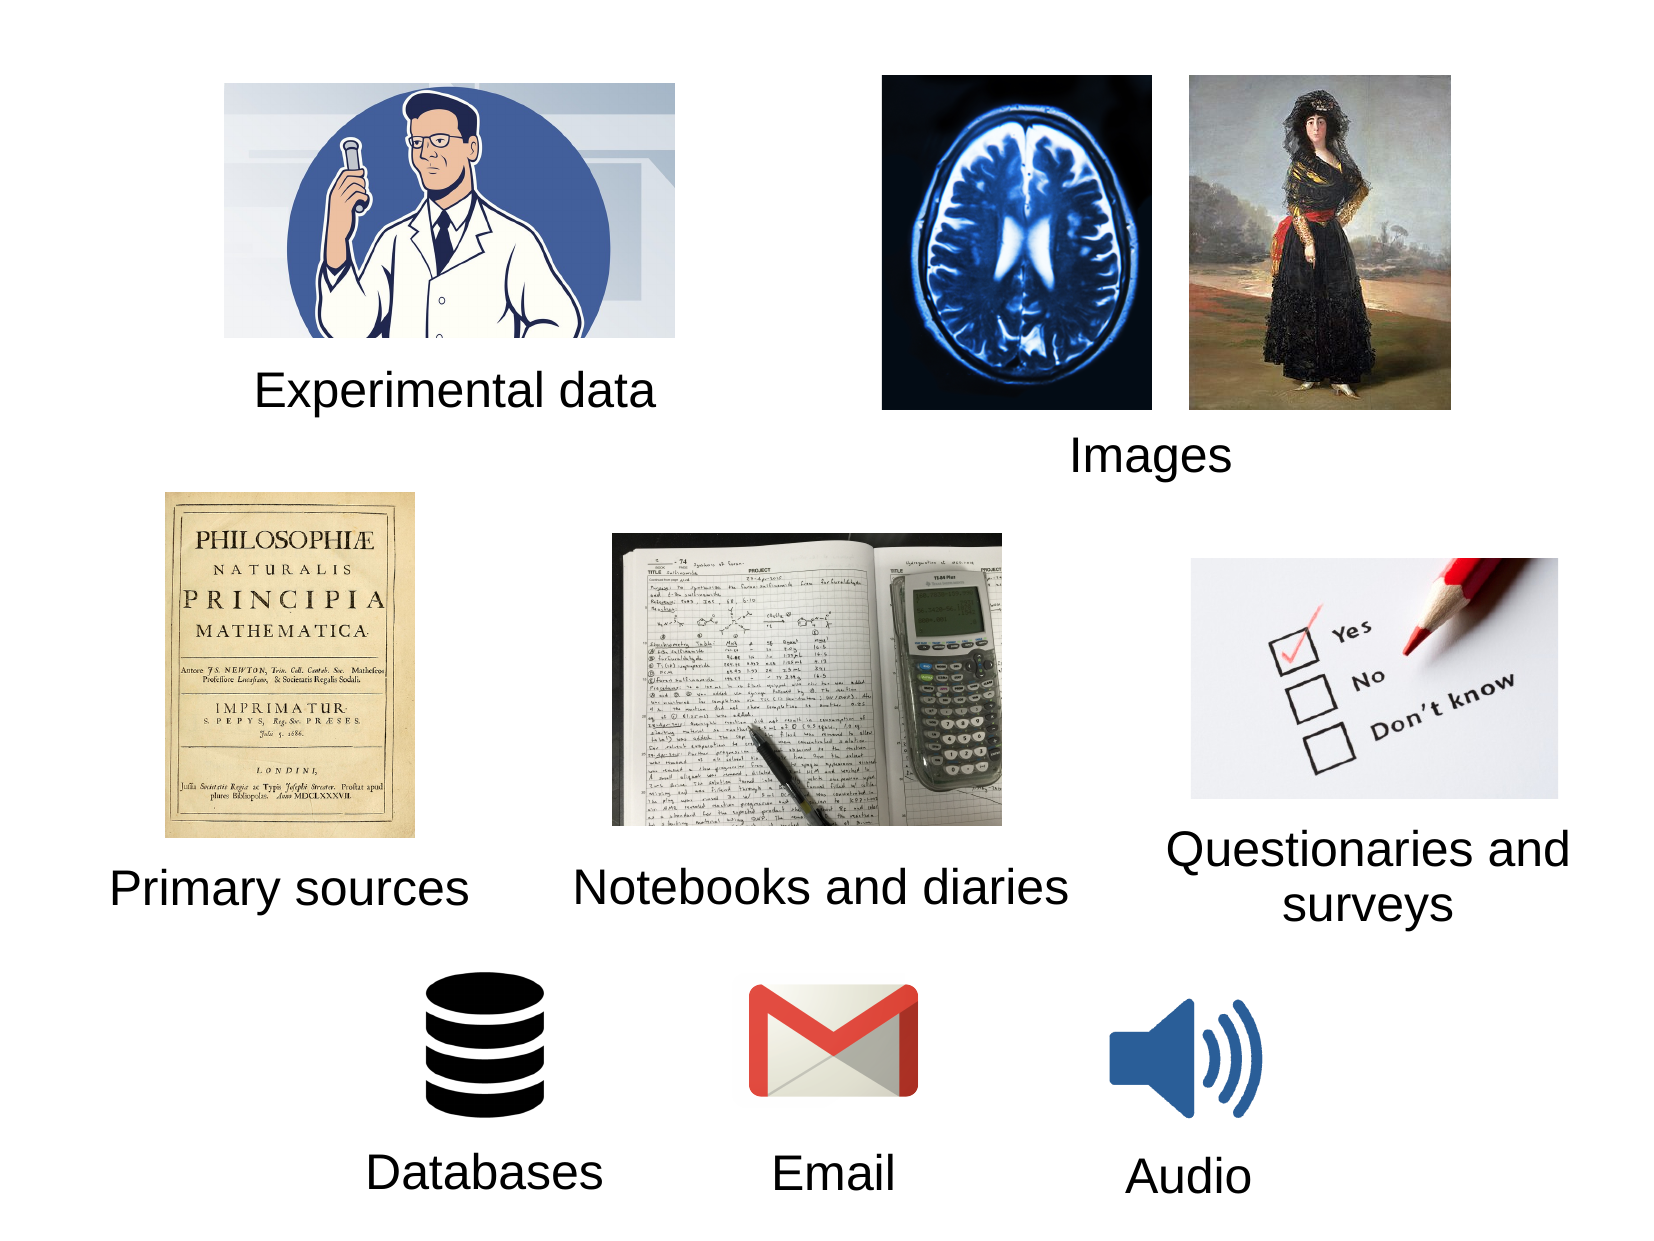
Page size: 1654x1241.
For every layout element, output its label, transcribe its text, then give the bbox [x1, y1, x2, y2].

text_box Notebooks and diaries [523, 843, 1110, 931]
picture [881, 75, 1152, 410]
picture [612, 533, 1002, 826]
text_box Experimental data [218, 359, 692, 421]
picture [165, 492, 415, 838]
picture [1074, 974, 1295, 1141]
picture [1189, 75, 1451, 410]
text_box Audio [1091, 1145, 1287, 1207]
text_box Primary sources [86, 842, 492, 934]
text_box Email [736, 1143, 931, 1204]
picture [224, 83, 675, 338]
picture [732, 973, 935, 1108]
picture [1190, 558, 1559, 799]
picture [394, 954, 575, 1135]
text_box Questionaries and surveys [1110, 815, 1626, 938]
text_box Databases [319, 1141, 650, 1203]
text_box Images [1039, 424, 1263, 486]
